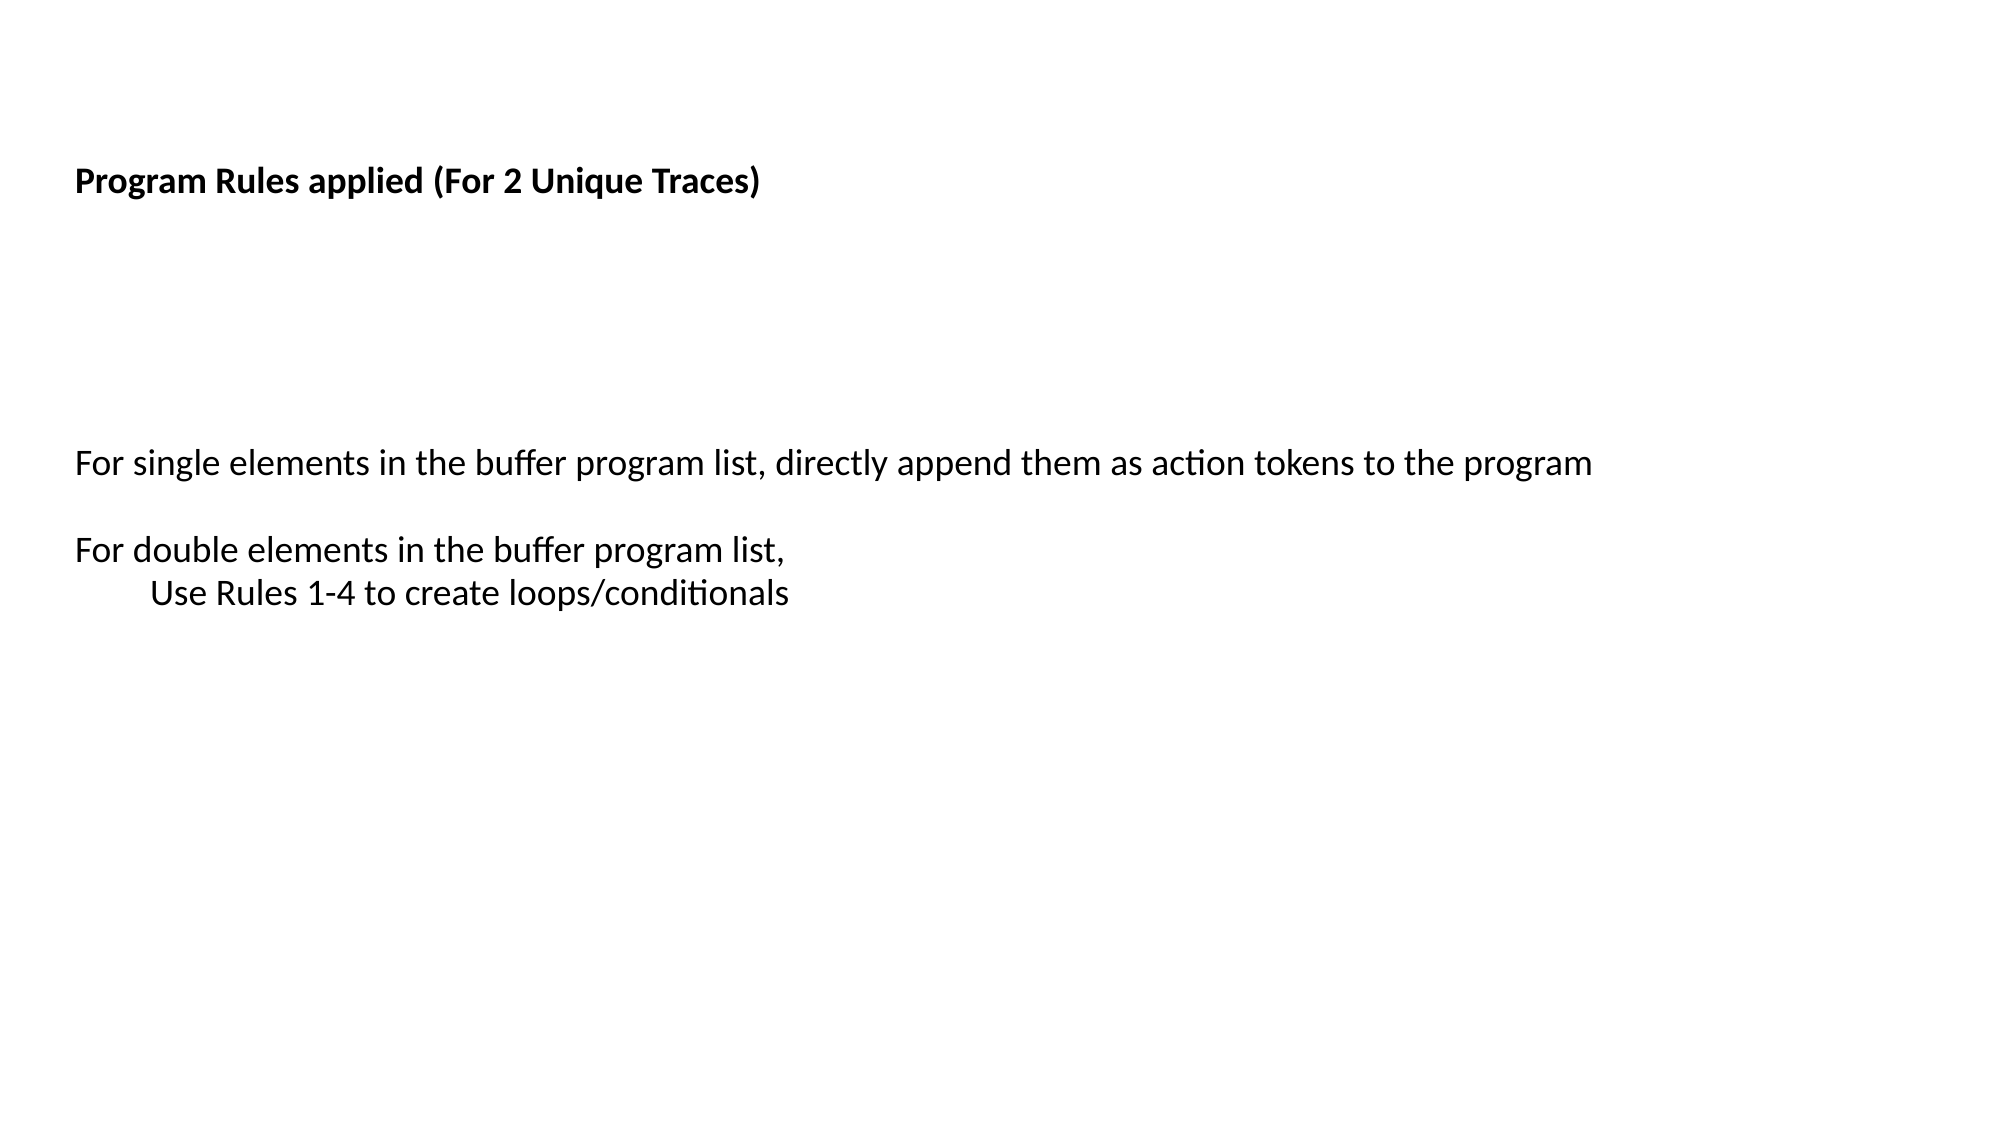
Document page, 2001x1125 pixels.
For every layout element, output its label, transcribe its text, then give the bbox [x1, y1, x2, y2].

title For single elements in the buffer program list, directly append them as action tokens to the program For double elements in the buffer program list, Use Rules 1-4 to create loops/conditionals [75, 321, 1801, 1034]
title Program Rules applied (For 2 Unique Traces) [75, 75, 1800, 293]
